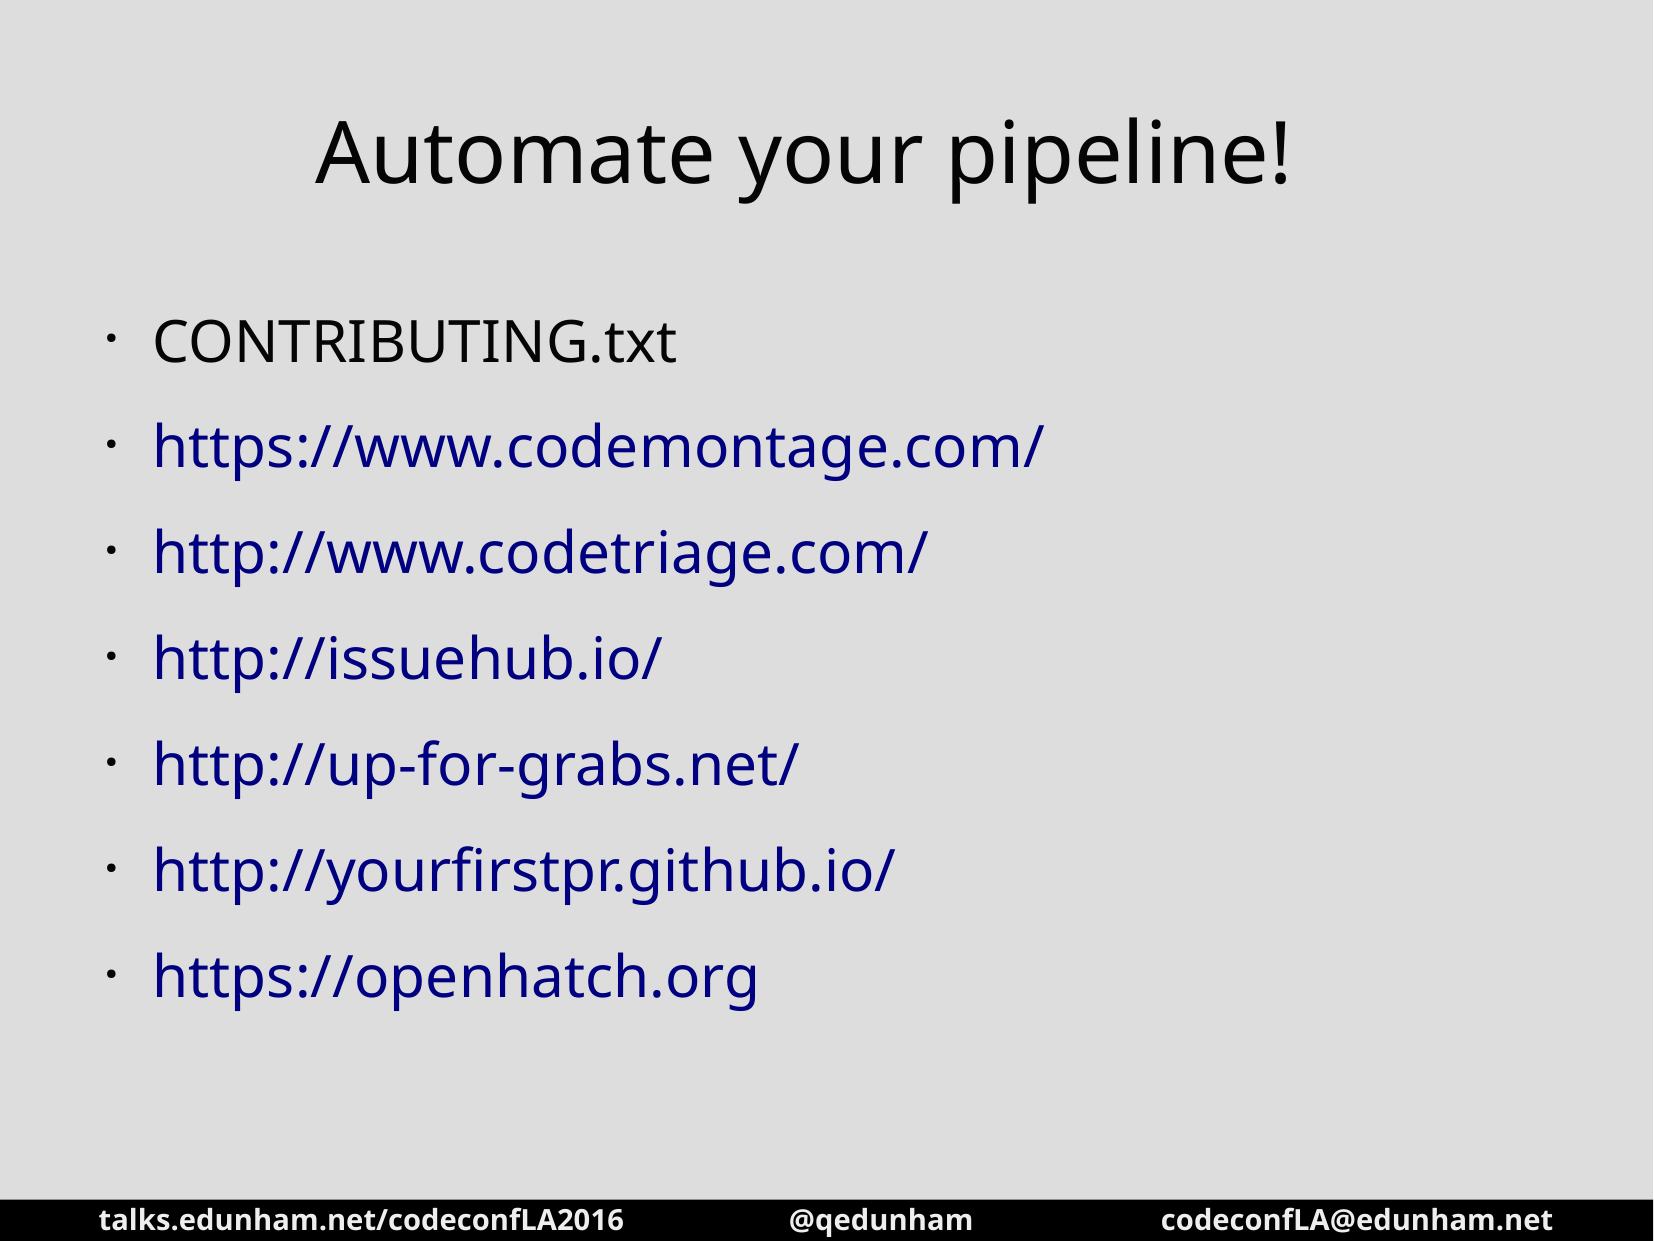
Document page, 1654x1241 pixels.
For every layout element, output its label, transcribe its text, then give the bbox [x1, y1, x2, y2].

list CONTRIBUTING.txt https://www.codemontage.com/ http://www.codetriage.com/ http://issuehub.io/ http://up-for-grabs.net/ http://yourfirstpr.github.io/ https://openhatch.org [90, 299, 1546, 1019]
title Automate your pipeline! [15, 47, 1594, 253]
